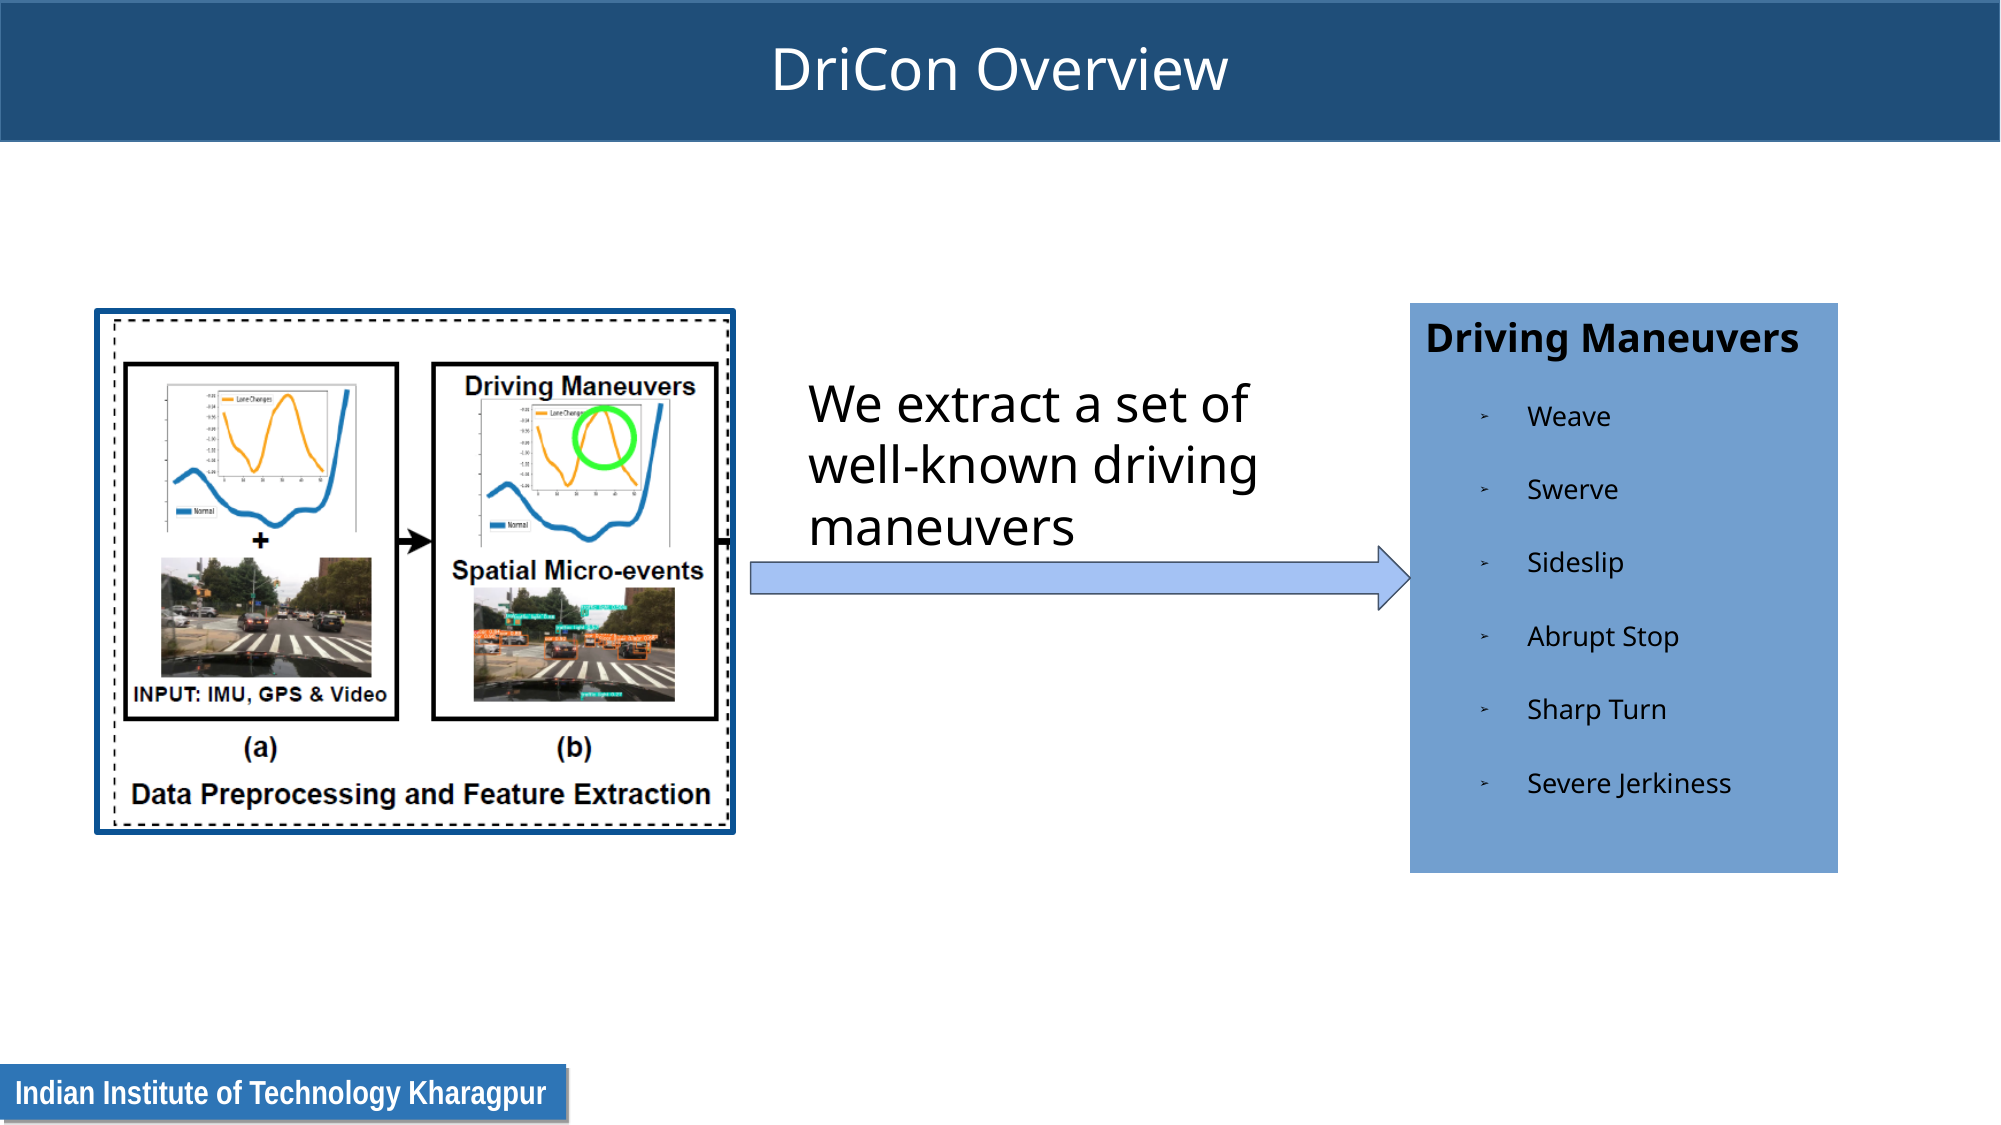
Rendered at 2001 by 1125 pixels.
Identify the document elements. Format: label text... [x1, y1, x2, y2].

text_box [750, 561, 1411, 610]
table_cell Abrupt Stop [1410, 610, 1838, 684]
text_box We extract a set of well-known driving maneuvers [757, 351, 1394, 581]
table_cell Severe Jerkiness [1410, 757, 1838, 873]
title DriCon Overview [0, 1, 2000, 141]
table_cell Swerve [1410, 463, 1838, 537]
table_cell Sideslip [1410, 537, 1838, 610]
table_cell Sharp Turn [1410, 684, 1838, 757]
table_header Driving Maneuvers [1410, 303, 1838, 390]
table_cell Weave [1410, 390, 1838, 463]
picture [113, 314, 730, 829]
